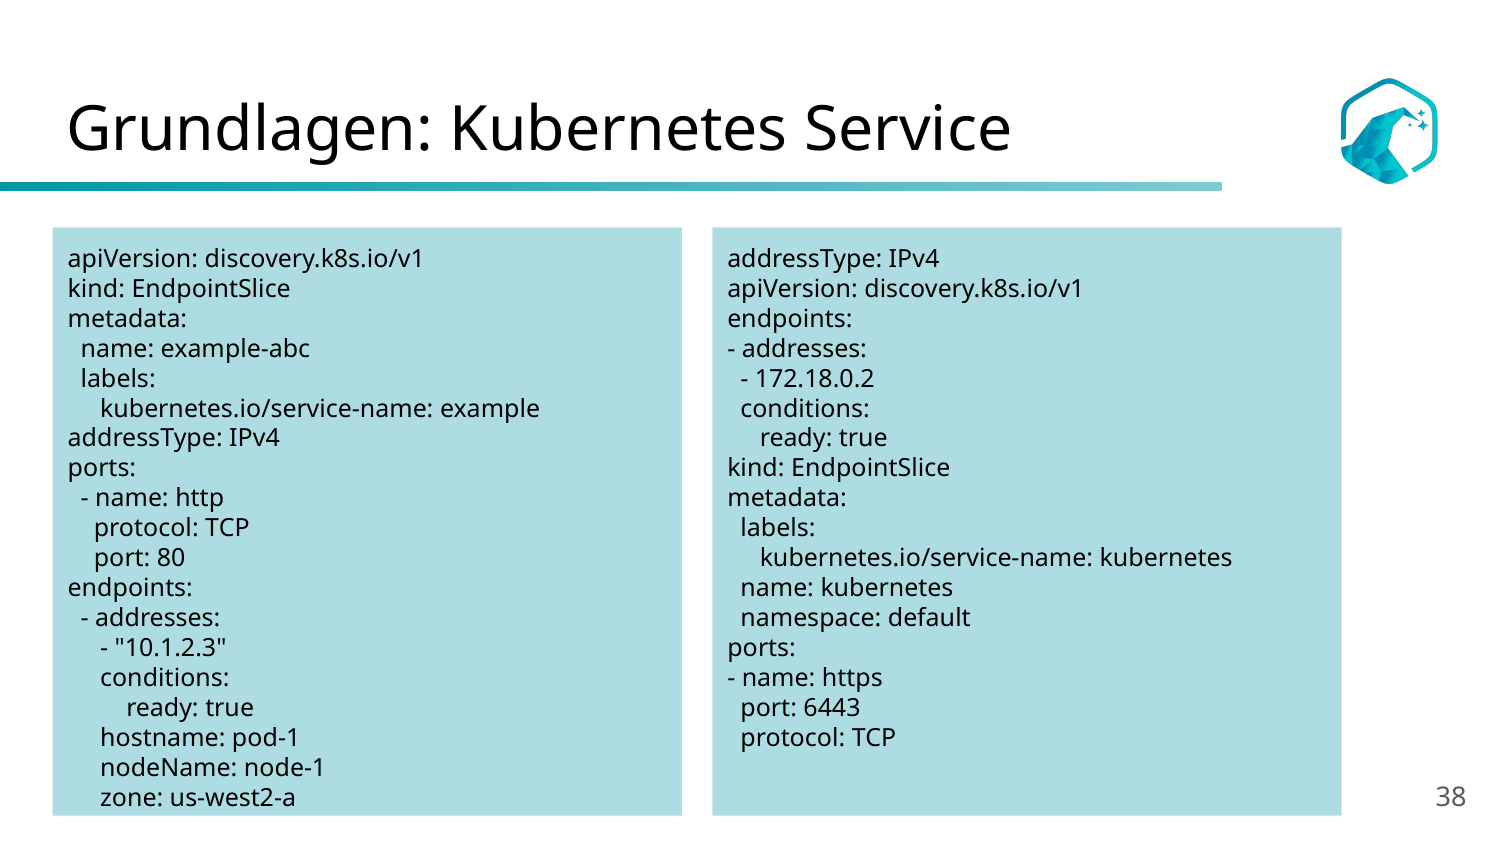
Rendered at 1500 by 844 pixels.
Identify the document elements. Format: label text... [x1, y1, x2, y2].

text_box addressType: IPv4 apiVersion: discovery.k8s.io/v1 endpoints: - addresses: - 172.18.0.2 conditions: ready: true kind: EndpointSlice metadata: labels: kubernetes.io/service-name: kubernetes name: kubernetes namespace: default ports: - name: https port: 6443 protocol: TCP [712, 227, 1342, 816]
text_box apiVersion: discovery.k8s.io/v1 kind: EndpointSlice metadata: name: example-abc labels: kubernetes.io/service-name: example addressType: IPv4 ports: - name: http protocol: TCP port: 80 endpoints: - addresses: - "10.1.2.3" conditions: ready: true hostname: pod-1 nodeName: node-1 zone: us-west2-a [52, 227, 682, 816]
title Grundlagen: Kubernetes Service [51, 72, 1449, 167]
slide_number <number> [1391, 764, 1482, 829]
picture [1330, 167, 1449, 188]
